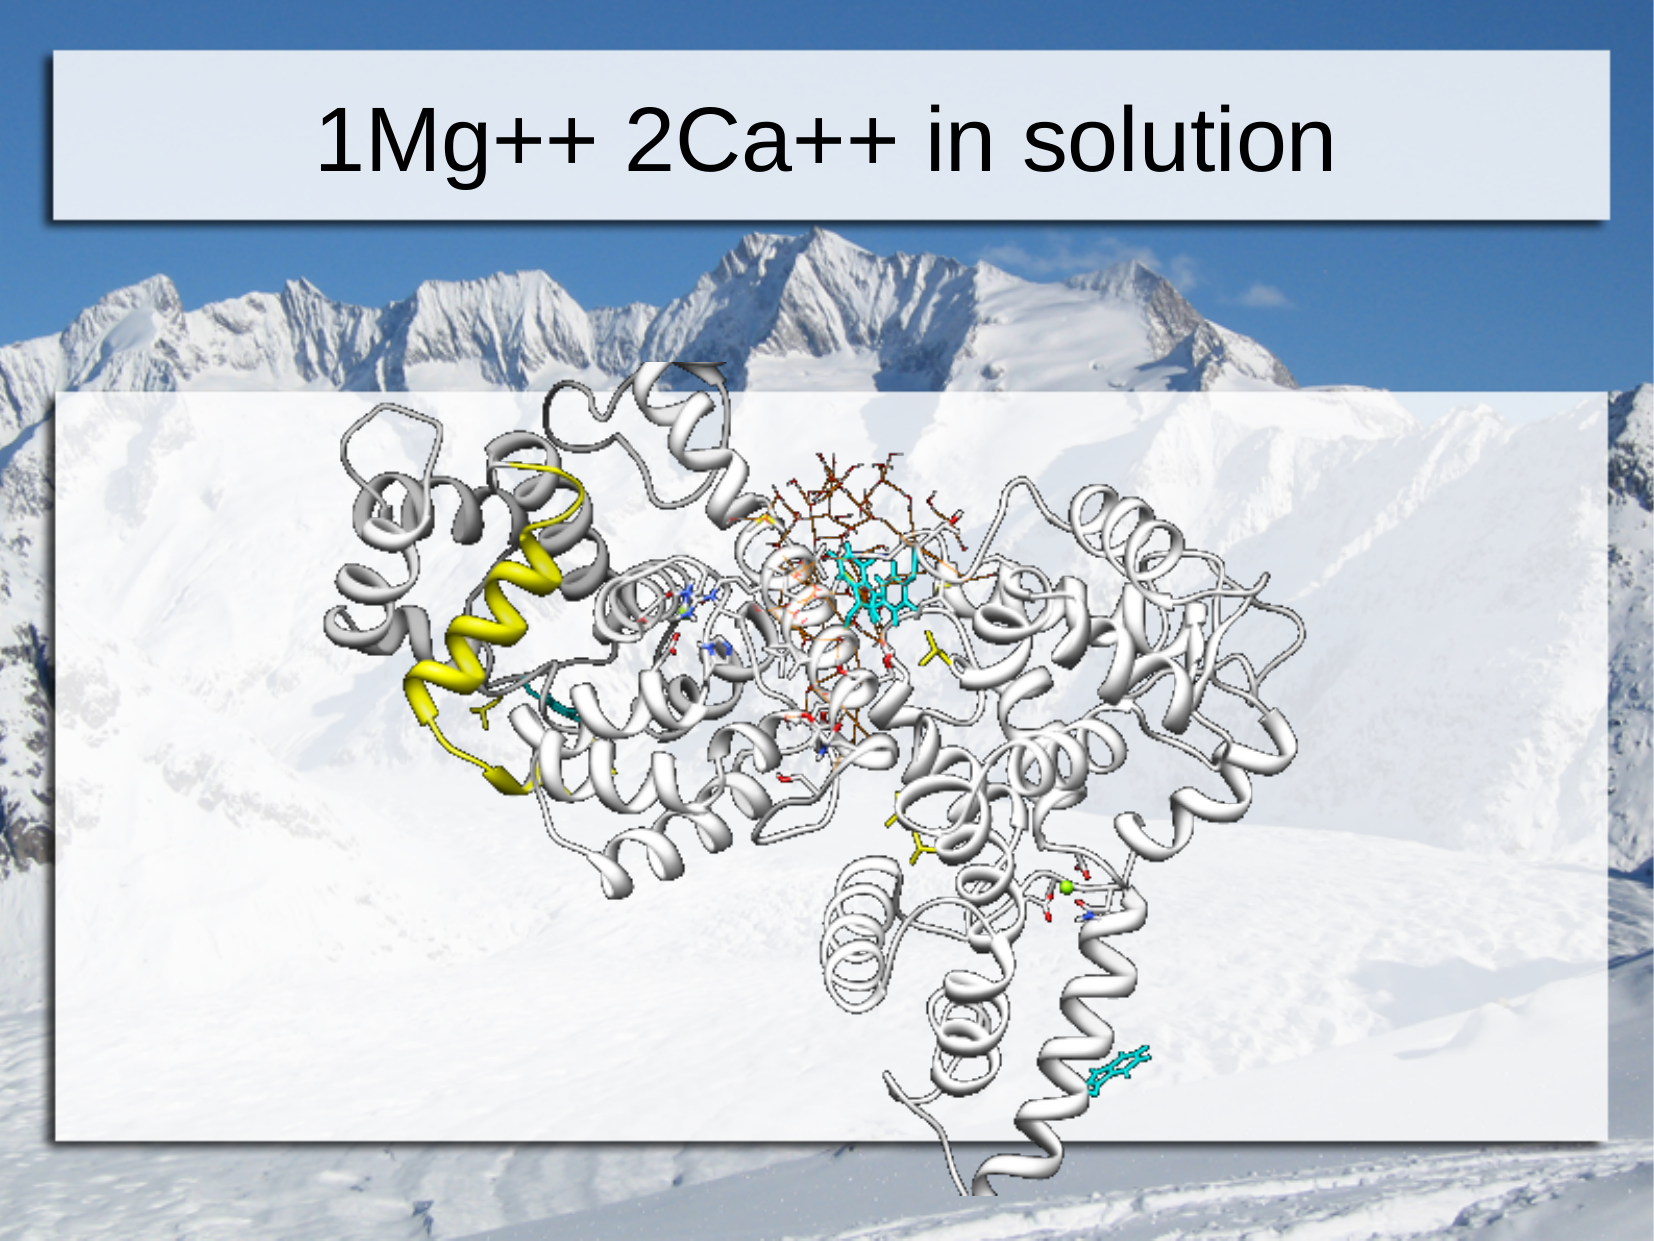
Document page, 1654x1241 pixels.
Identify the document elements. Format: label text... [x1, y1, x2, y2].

picture [0, 0, 1654, 1241]
title 1Mg++ 2Ca++ in solution [59, 68, 1595, 212]
